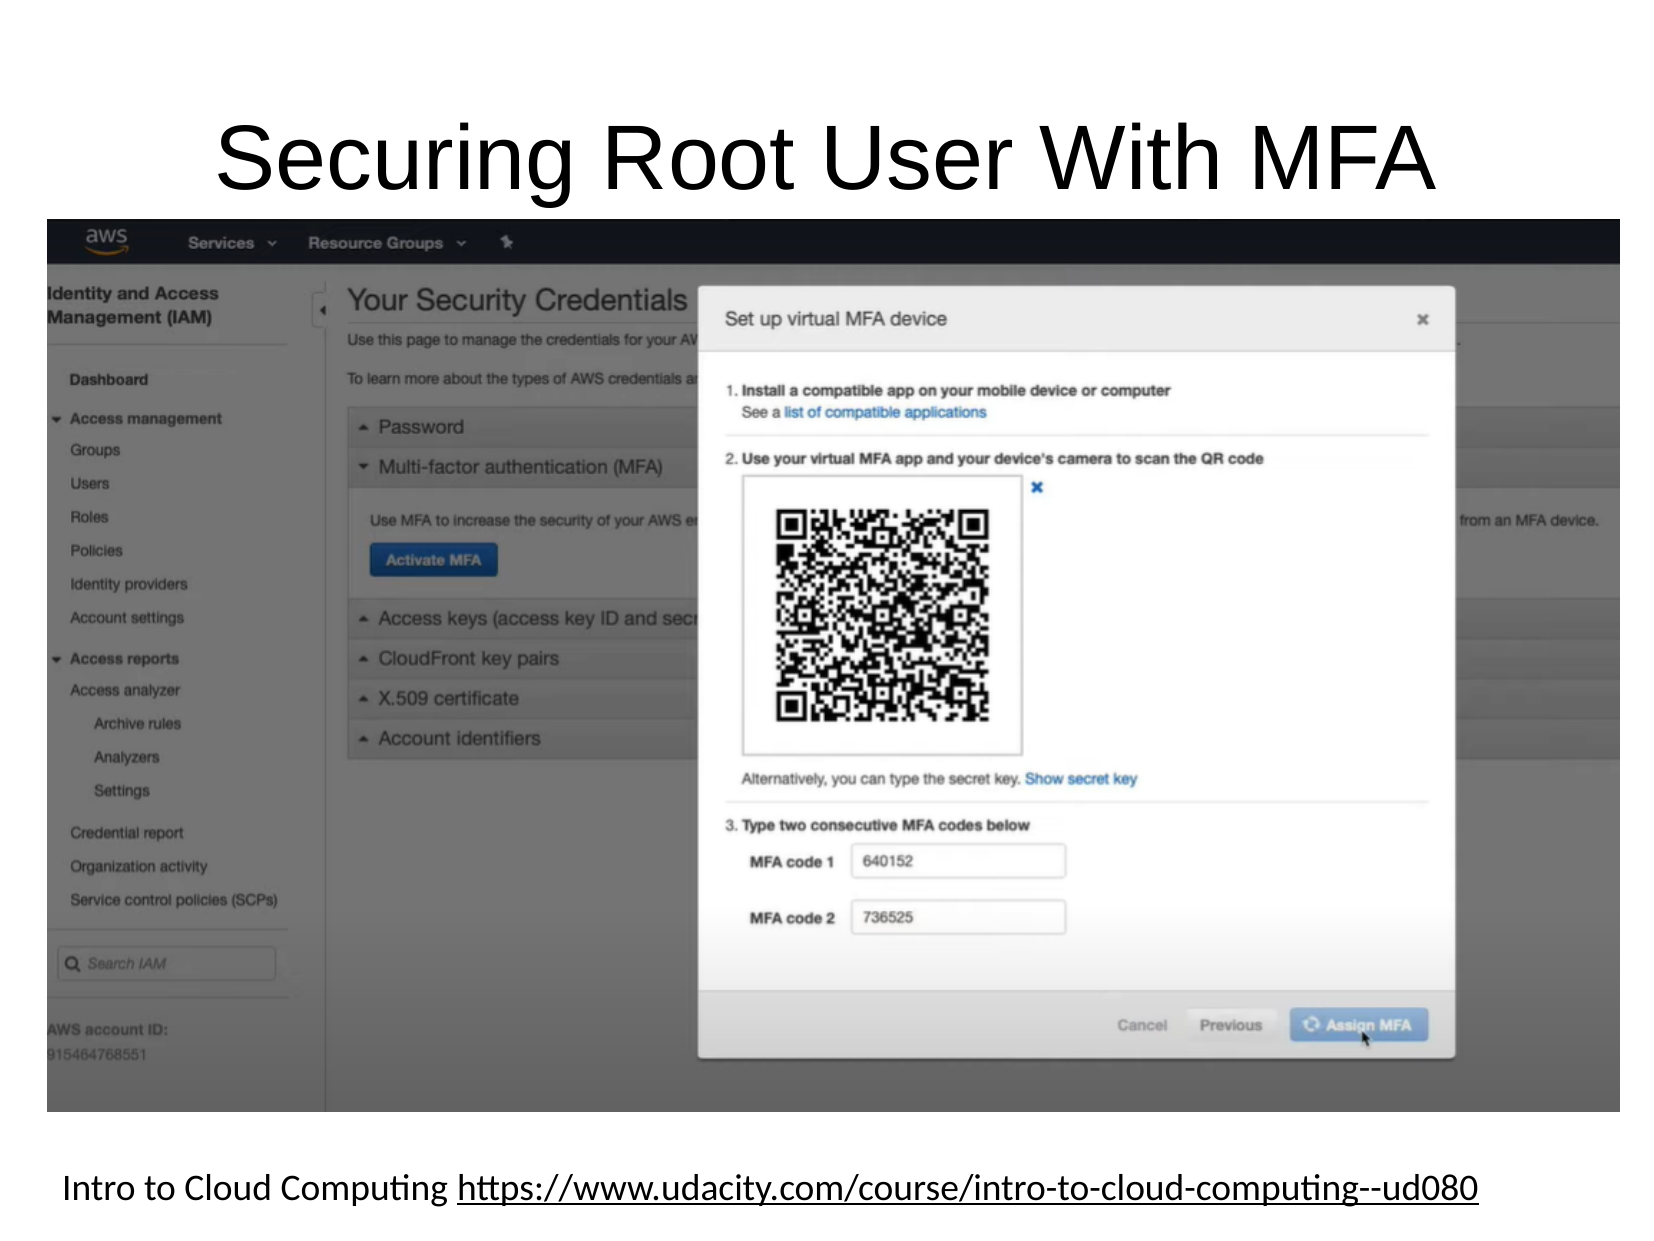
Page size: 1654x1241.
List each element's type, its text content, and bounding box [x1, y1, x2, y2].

text_box Intro to Cloud Computing https://www.udacity.com/course/intro-to-cloud-computing--ud080 [47, 1164, 1620, 1241]
picture [47, 219, 1620, 1112]
title Securing Root User With MFA [82, 49, 1571, 219]
